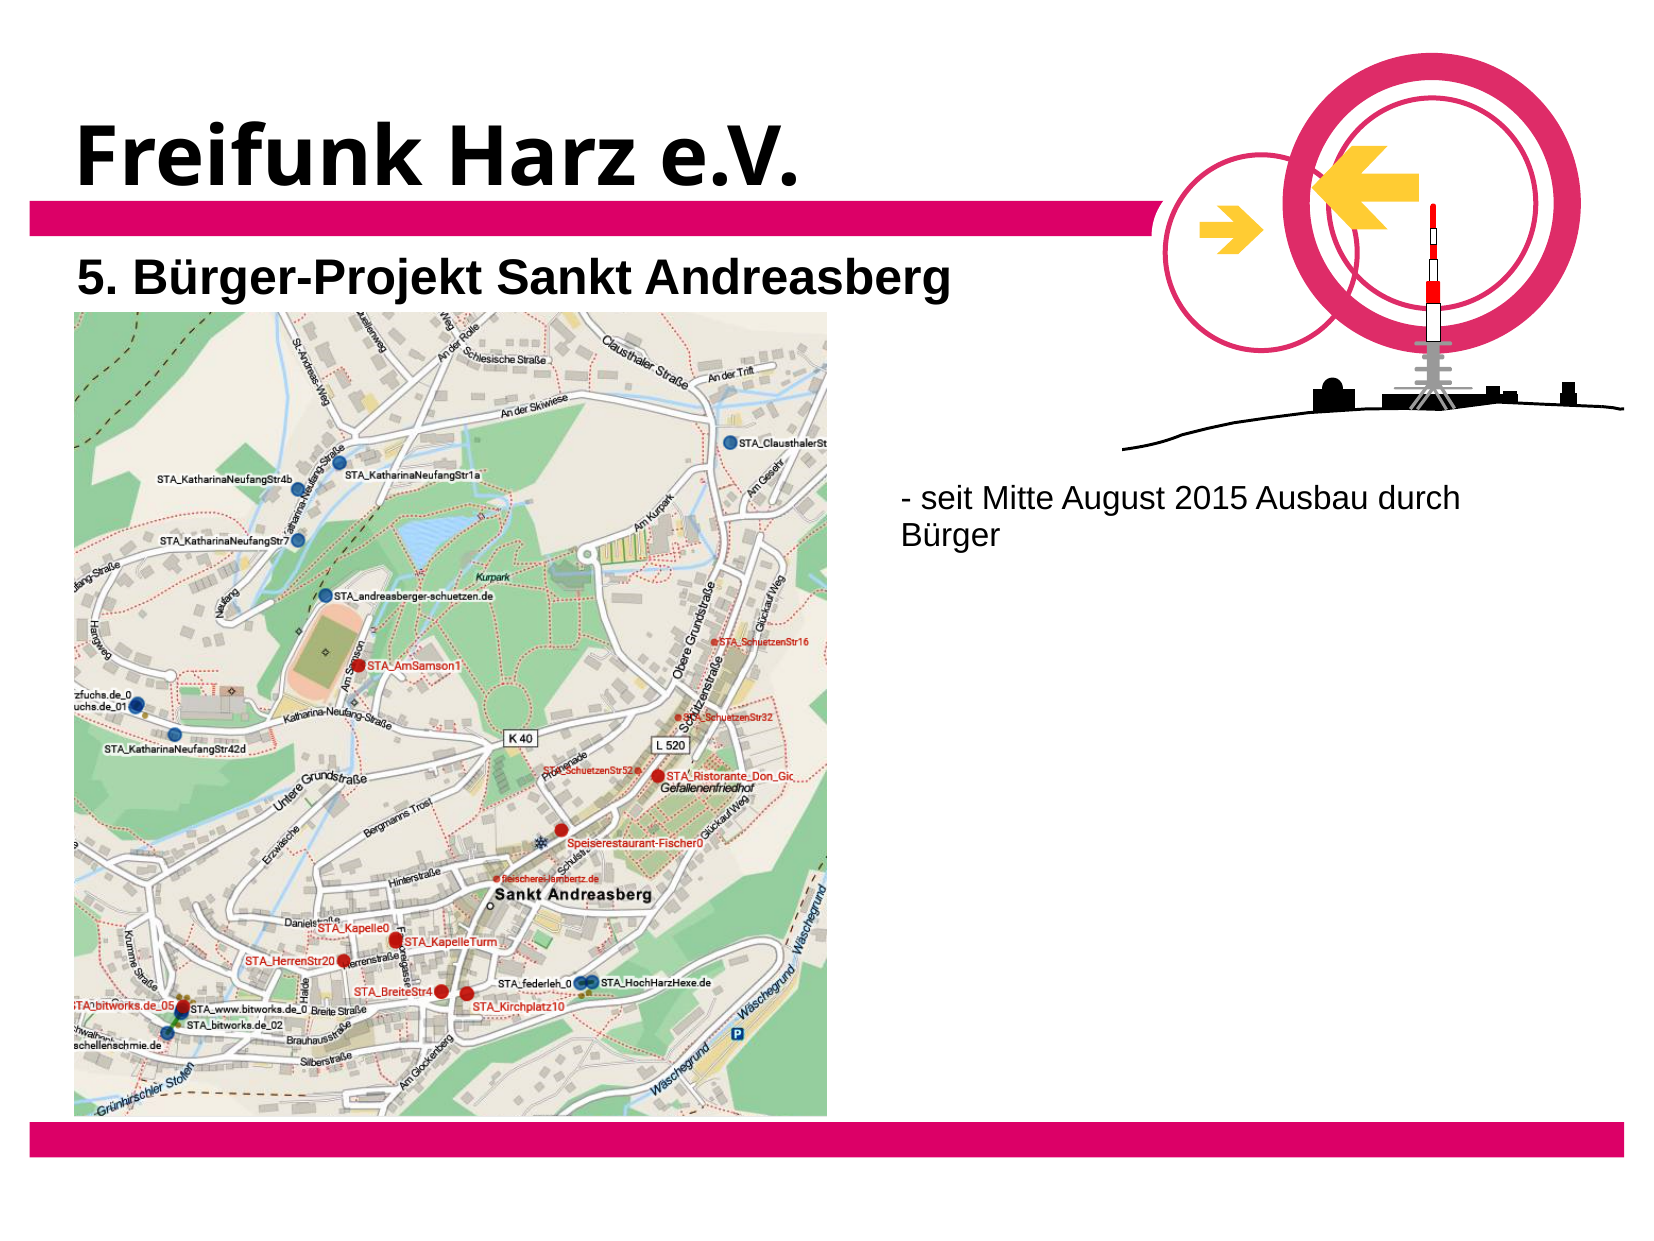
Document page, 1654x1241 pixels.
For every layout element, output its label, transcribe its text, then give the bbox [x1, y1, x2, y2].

picture [74, 312, 827, 1117]
text_box 5. Bürger-Projekt Sankt Andreasberg [76, 218, 1123, 337]
text_box - seit Mitte August 2015 Ausbau durch Bürger [885, 472, 1536, 1123]
